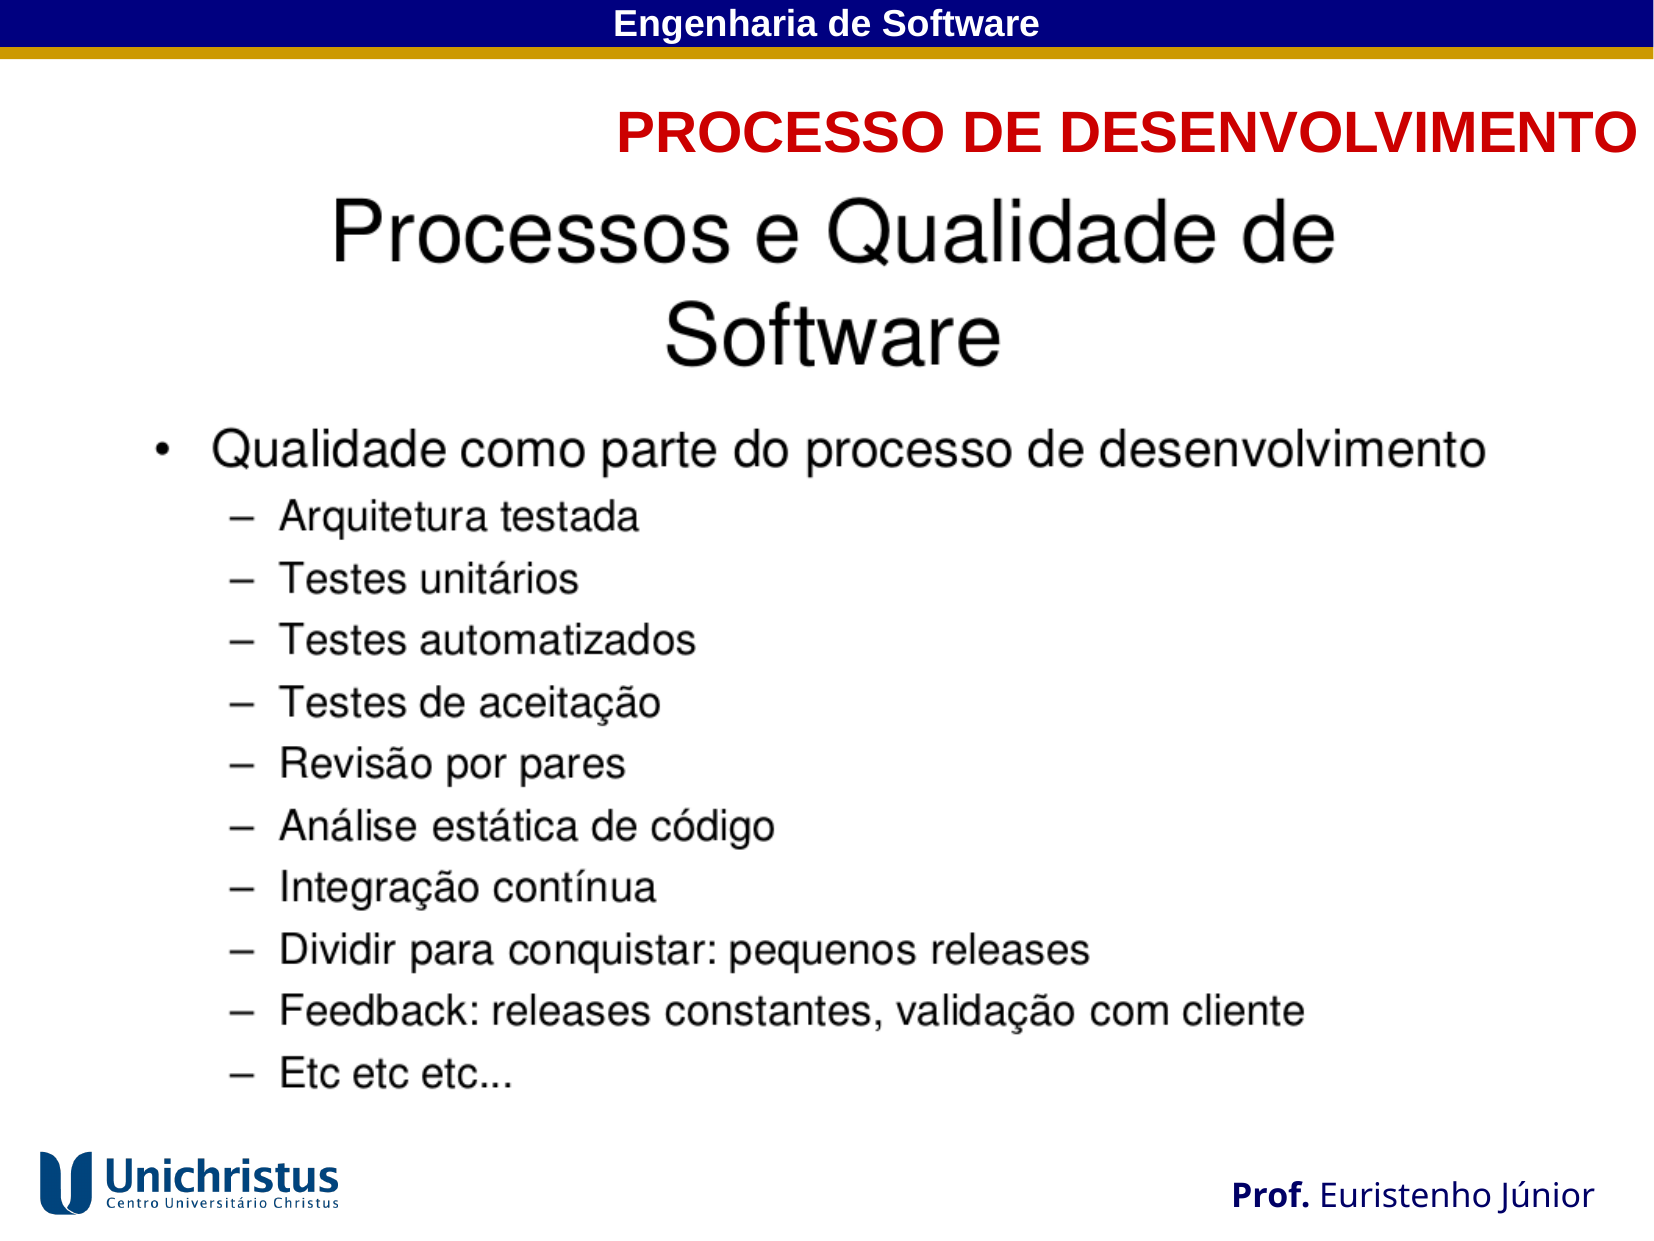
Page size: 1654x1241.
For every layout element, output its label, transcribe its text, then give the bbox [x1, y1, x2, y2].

text_box Engenharia de Software [0, 0, 1654, 47]
picture [35, 1148, 343, 1217]
text_box PROCESSO DE DESENVOLVIMENTO [601, 92, 1654, 173]
text_box Prof. Euristenho Júnior [1216, 1163, 1654, 1224]
picture [138, 188, 1512, 1108]
text_box [0, 47, 1654, 60]
